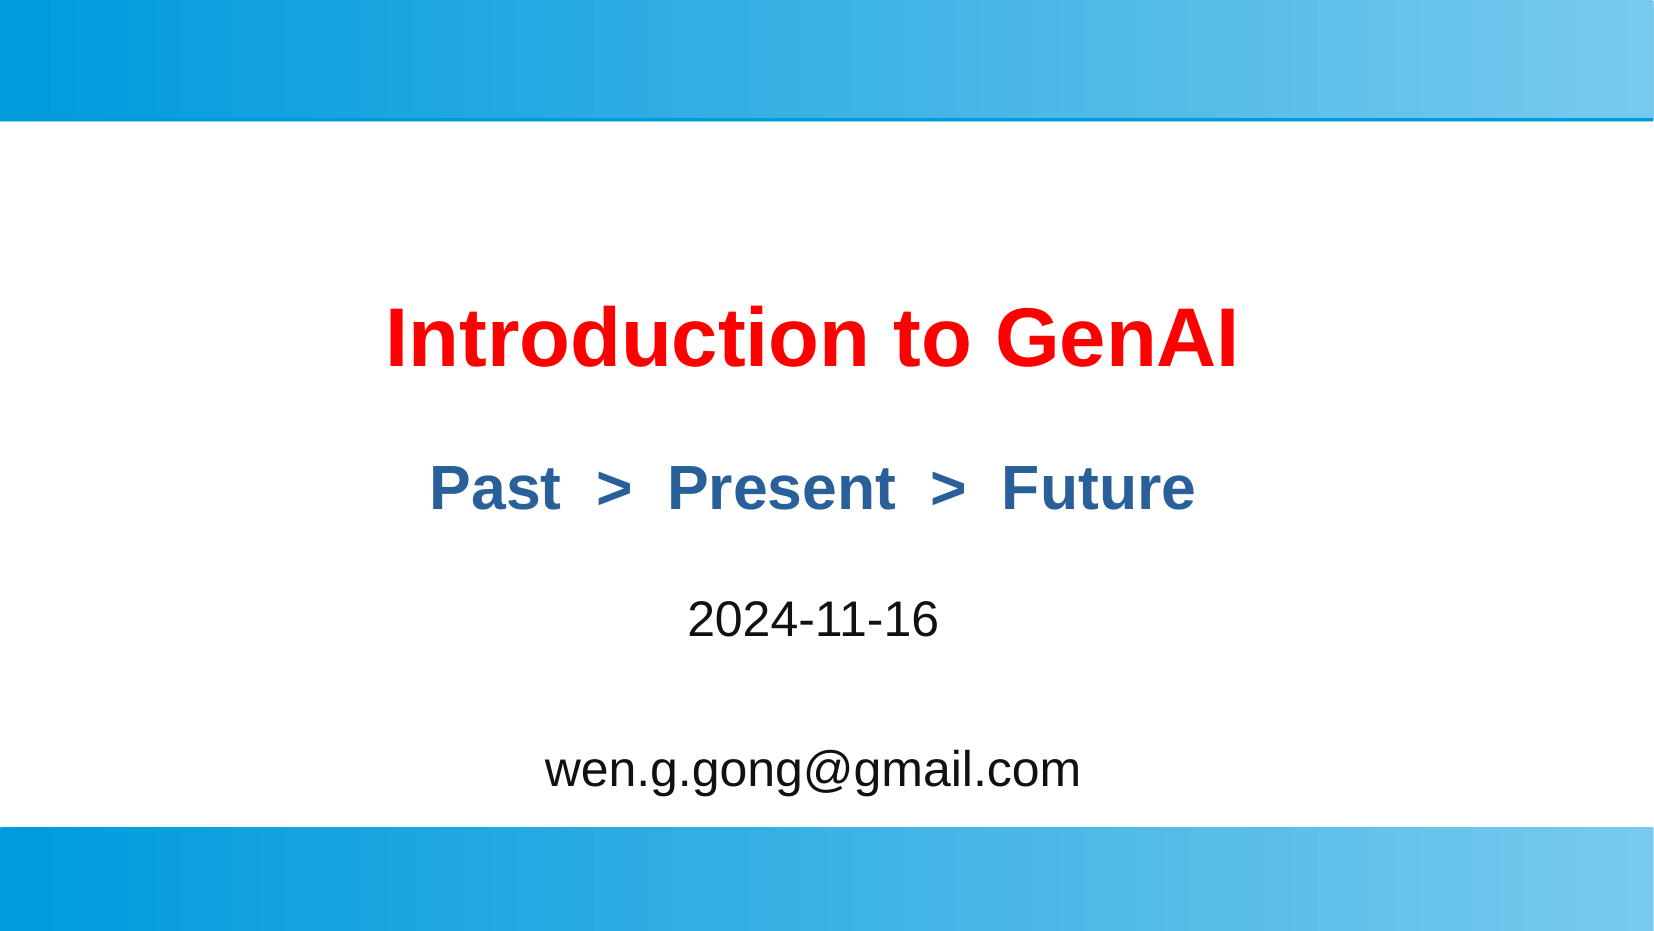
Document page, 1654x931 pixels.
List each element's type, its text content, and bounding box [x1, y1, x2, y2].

title Introduction to GenAI [75, 262, 1552, 412]
title 2024-11-16 [75, 562, 1552, 676]
title wen.g.gong@gmail.com [75, 712, 1552, 826]
title Past > Present > Future [75, 412, 1552, 562]
